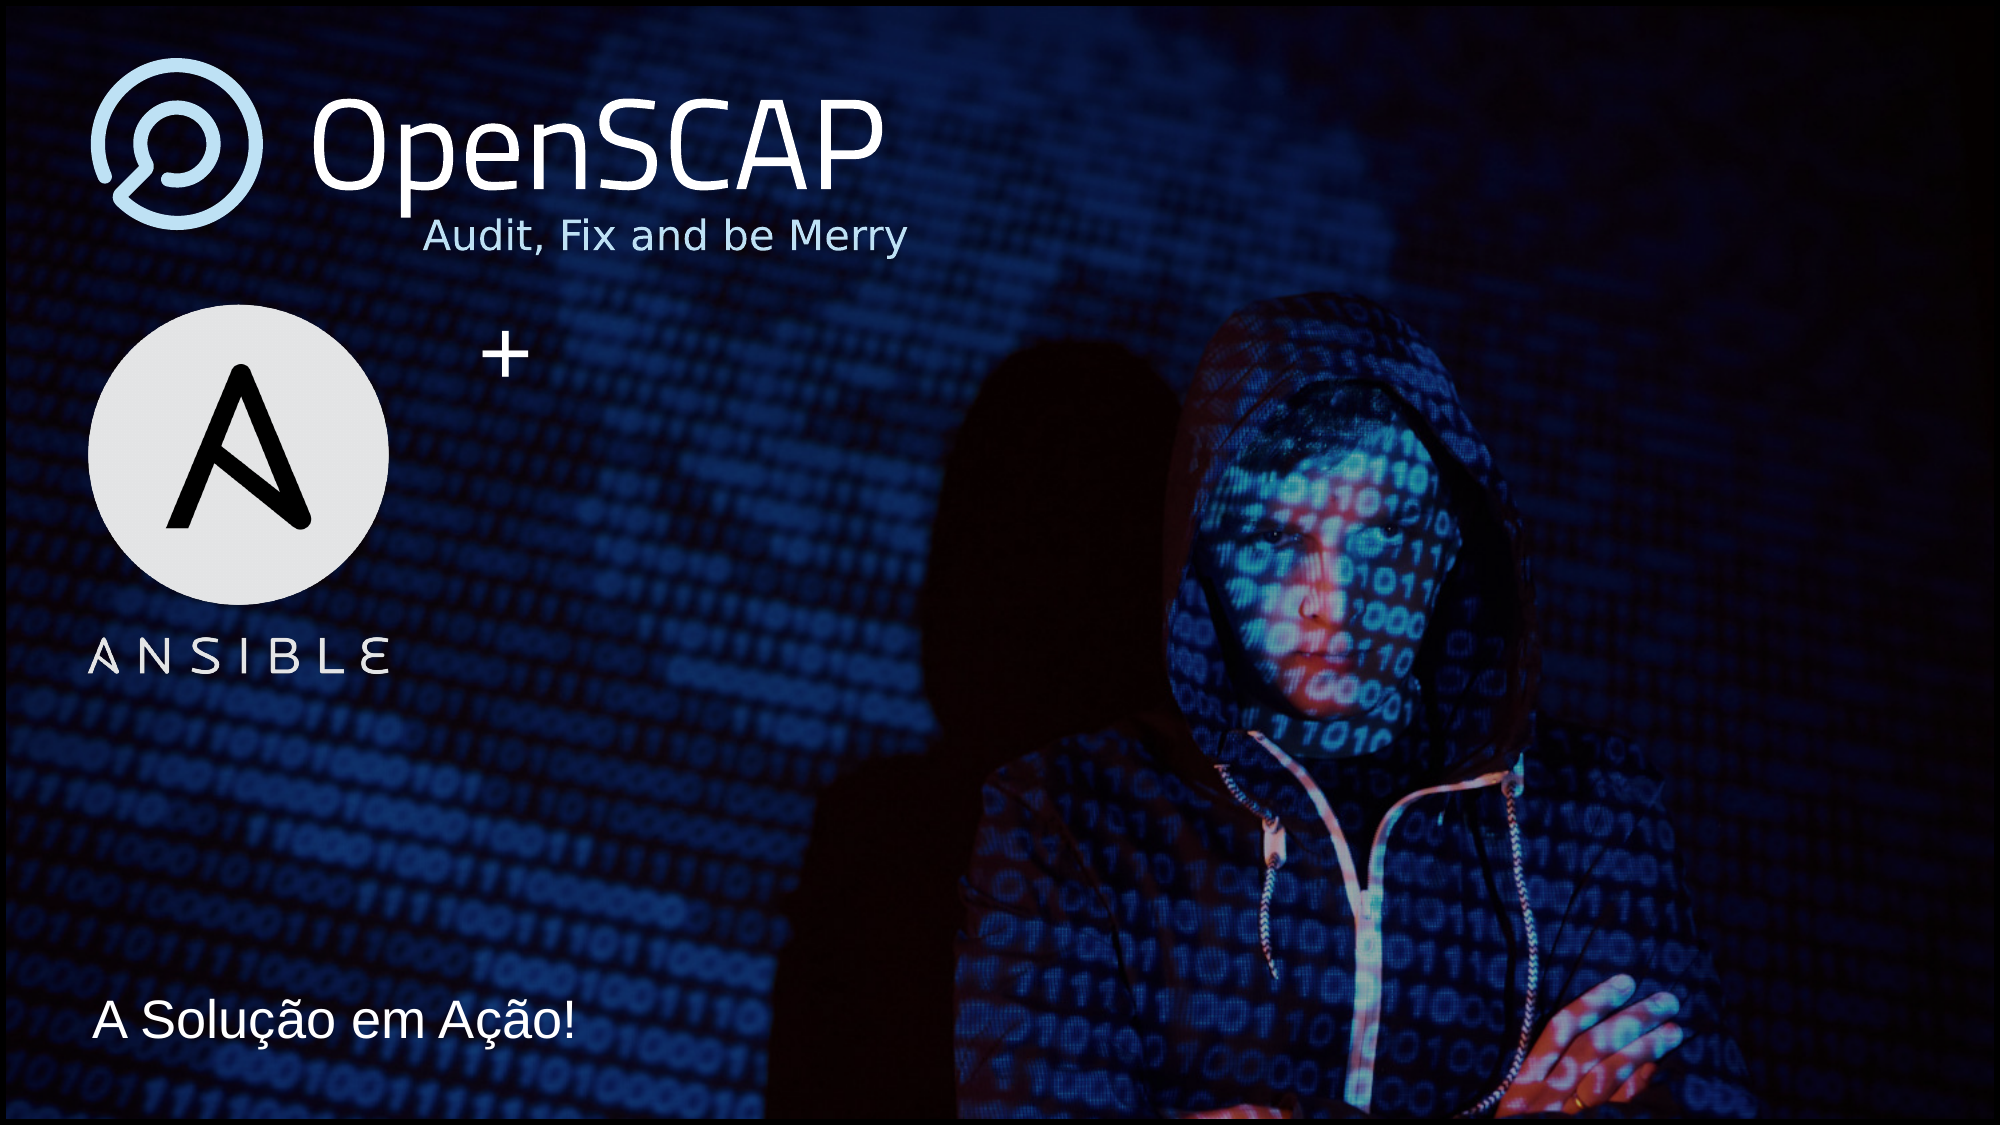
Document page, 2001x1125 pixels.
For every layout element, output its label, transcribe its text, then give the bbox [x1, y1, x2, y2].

text_box + [463, 293, 549, 413]
text_box A Solução em Ação! [77, 976, 990, 1057]
picture [69, 52, 932, 263]
picture [87, 304, 389, 676]
text_box [0, 0, 2000, 1125]
